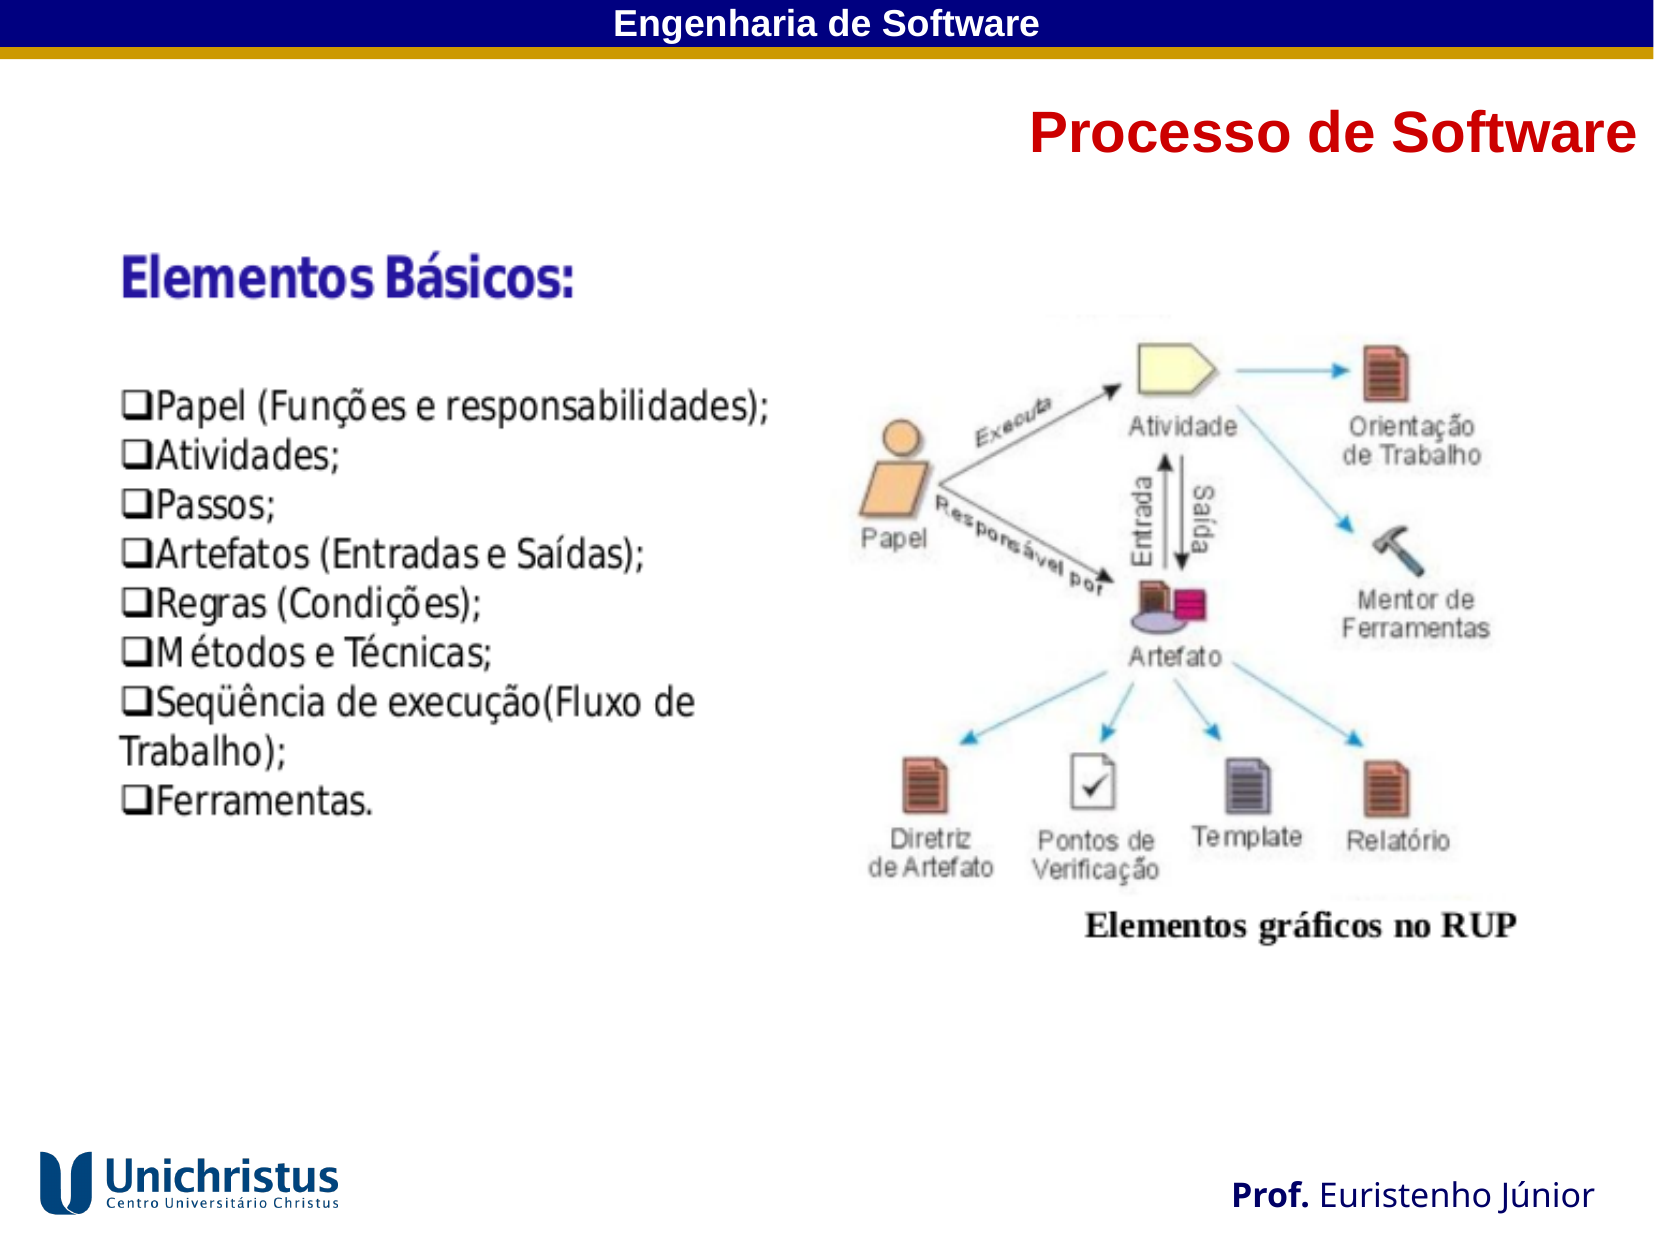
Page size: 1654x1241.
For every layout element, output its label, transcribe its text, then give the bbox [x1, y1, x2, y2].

picture [35, 1148, 343, 1217]
text_box [0, 47, 1654, 60]
picture [94, 236, 1538, 957]
text_box Prof. Euristenho Júnior [1216, 1163, 1654, 1224]
text_box Engenharia de Software [0, 0, 1654, 47]
text_box Processo de Software [1014, 92, 1654, 173]
